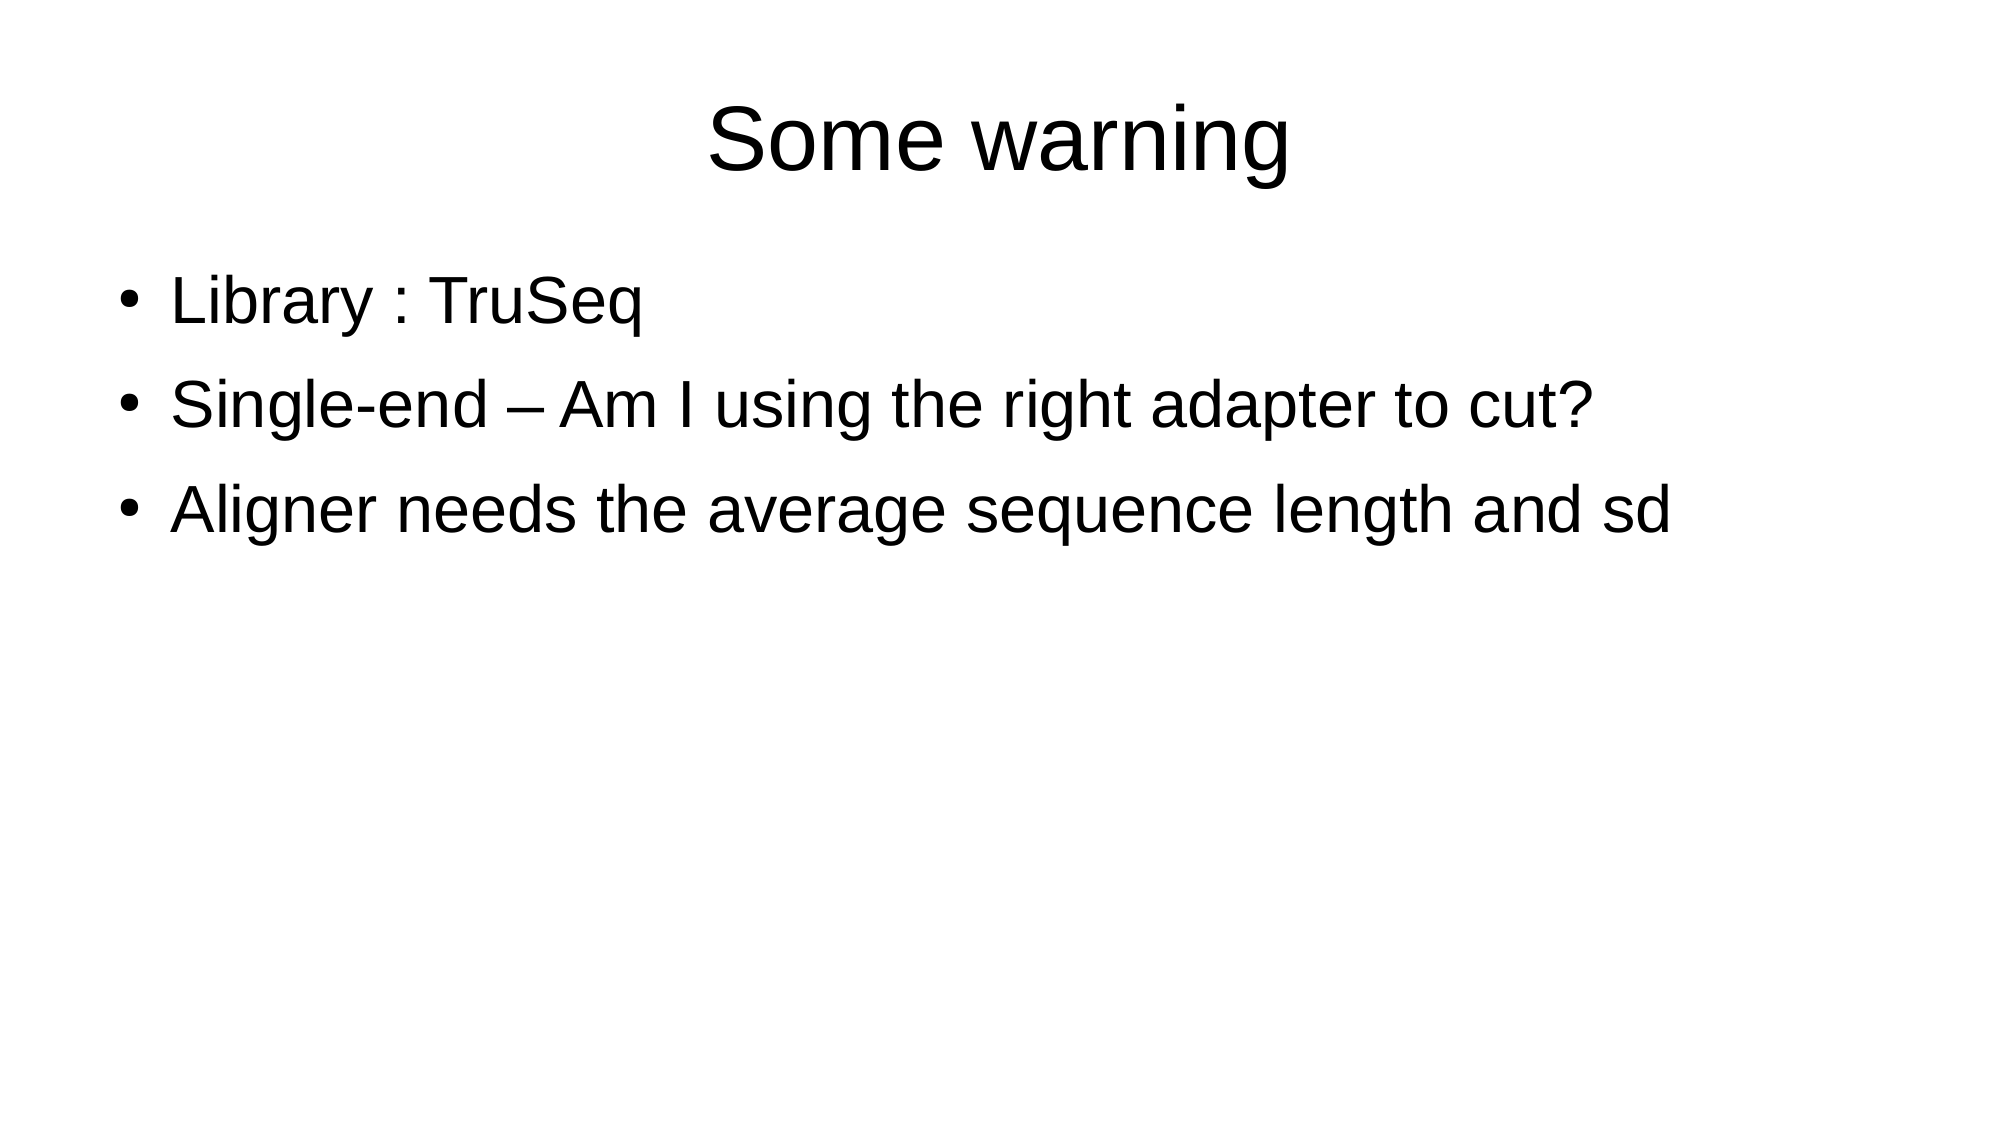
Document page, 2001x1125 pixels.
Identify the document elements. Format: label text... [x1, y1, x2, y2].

title Some warning [99, 44, 1901, 233]
list Library : TruSeq Single-end – Am I using the right adapter to cut? Aligner needs the average sequence length and sd [99, 263, 1855, 916]
